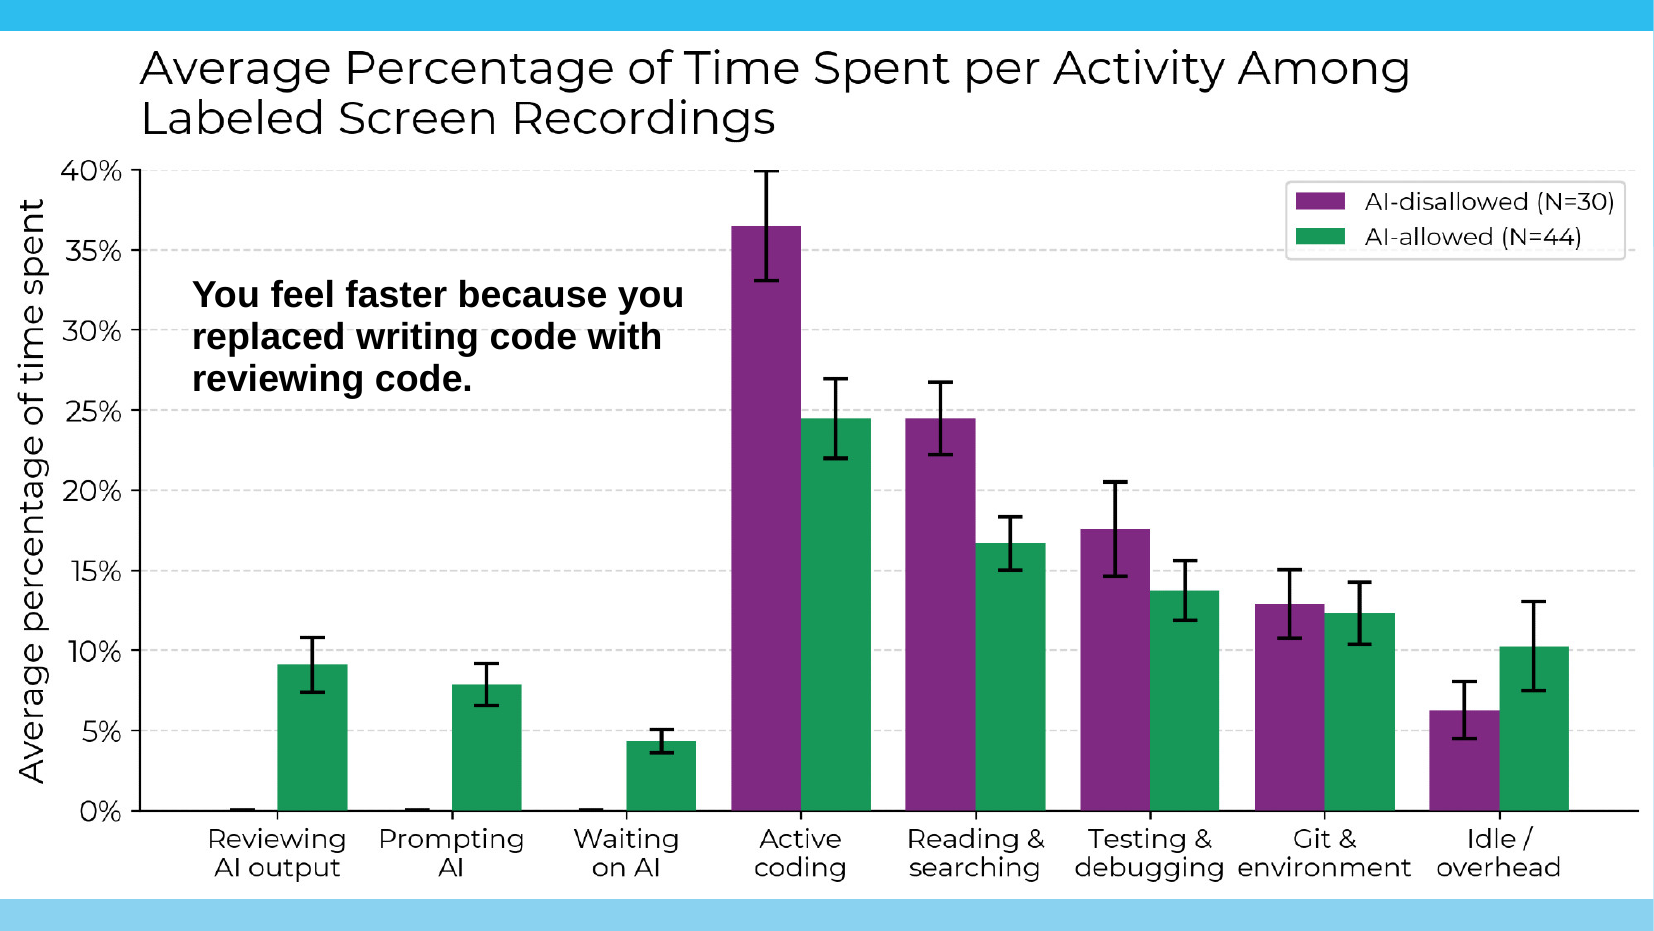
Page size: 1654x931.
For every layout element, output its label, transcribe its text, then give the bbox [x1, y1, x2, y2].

text_box You feel faster because you replaced writing code with reviewing code. [177, 265, 798, 407]
picture [0, 0, 1654, 931]
